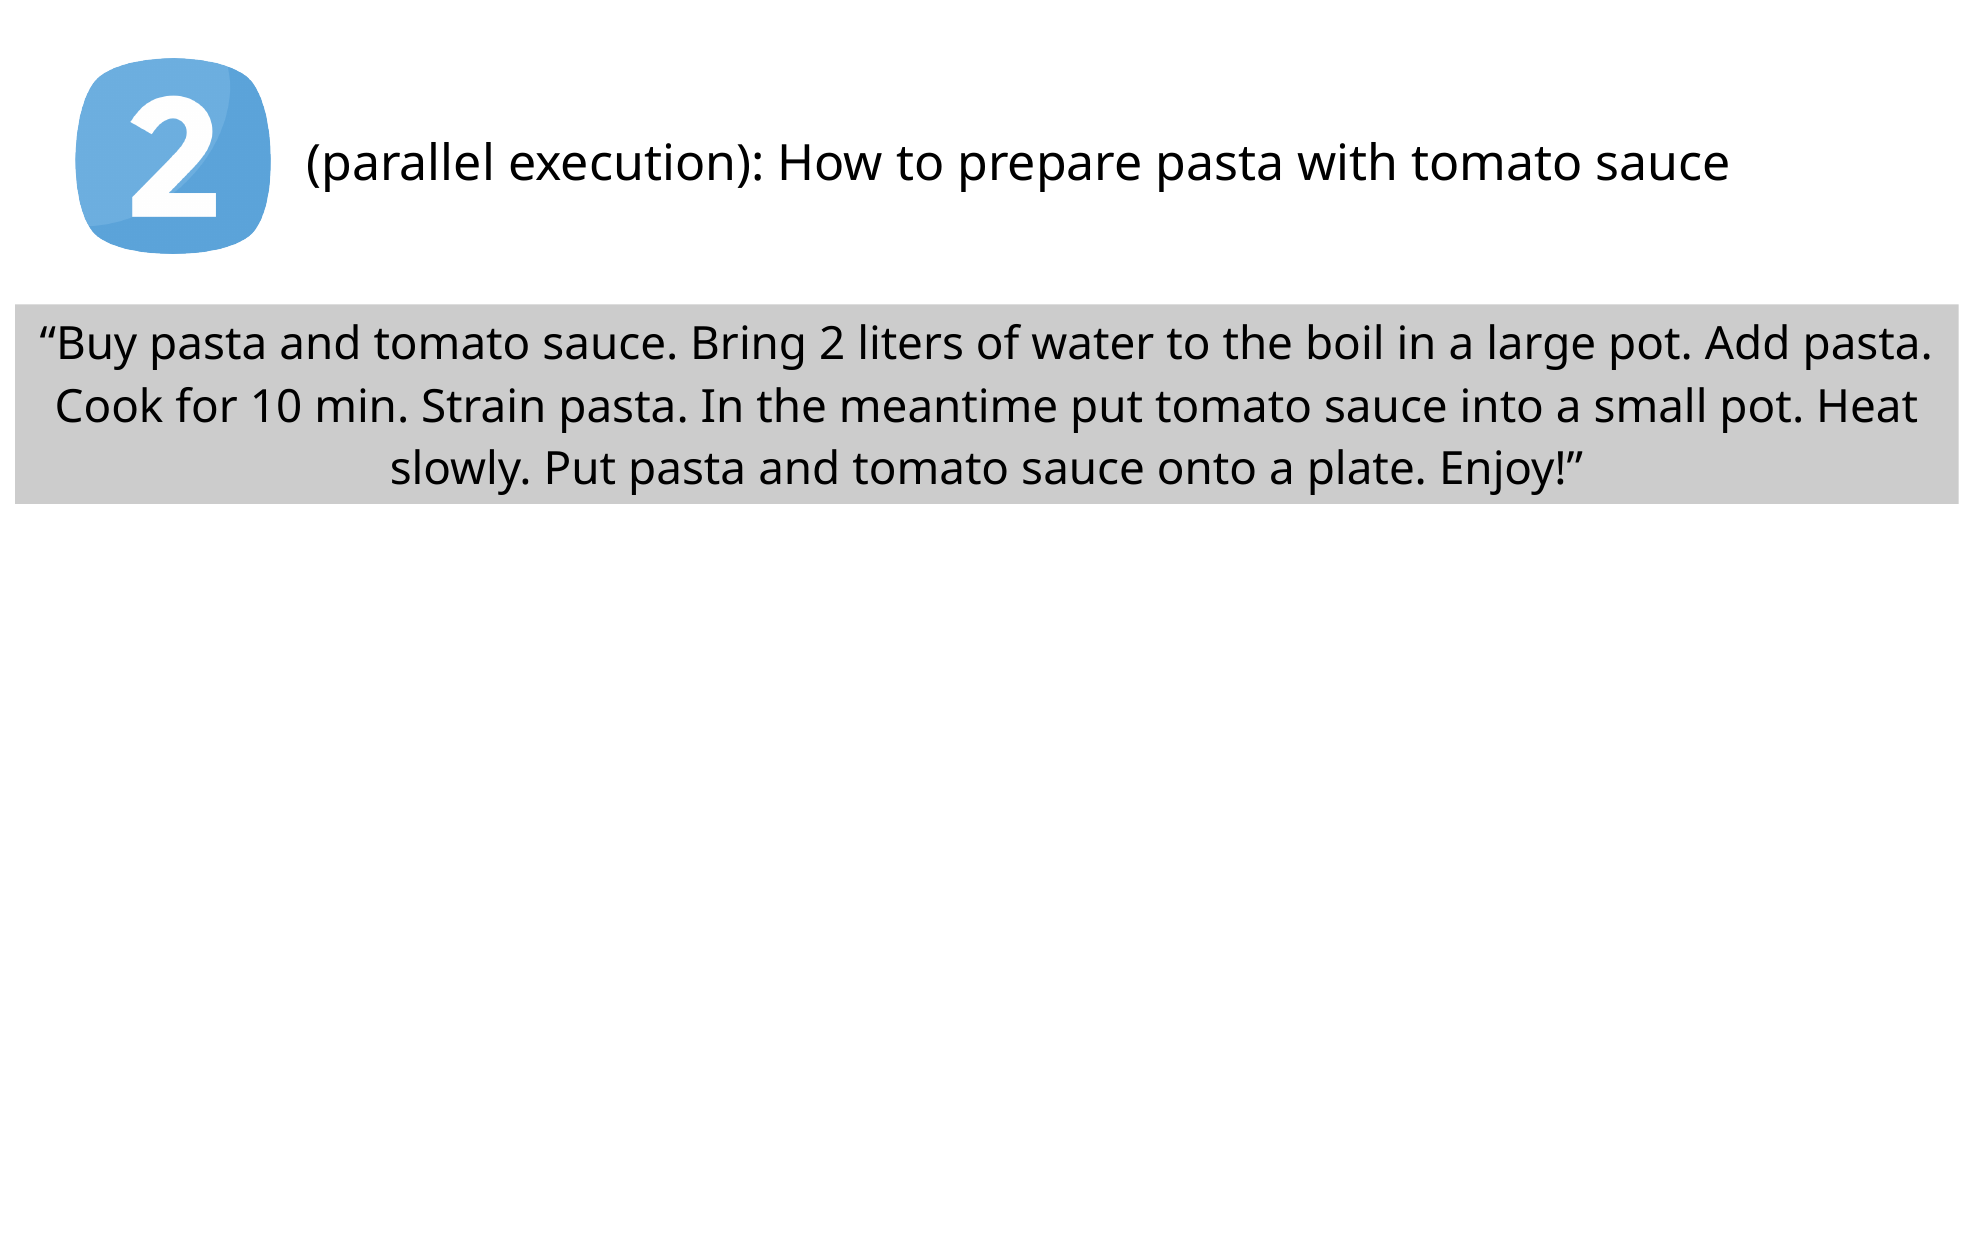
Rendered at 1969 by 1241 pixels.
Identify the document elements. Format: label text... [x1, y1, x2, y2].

text_box “Buy pasta and tomato sauce. Bring 2 liters of water to the boil in a large pot. Add pasta. Cook for 10 min. Strain pasta. In the meantime put tomato sauce into a small pot. Heat slowly. Put pasta and tomato sauce onto a plate. Enjoy!” [15, 318, 1959, 491]
picture [75, 58, 271, 254]
text_box (parallel execution): How to prepare pasta with tomato sauce [300, 96, 1921, 226]
